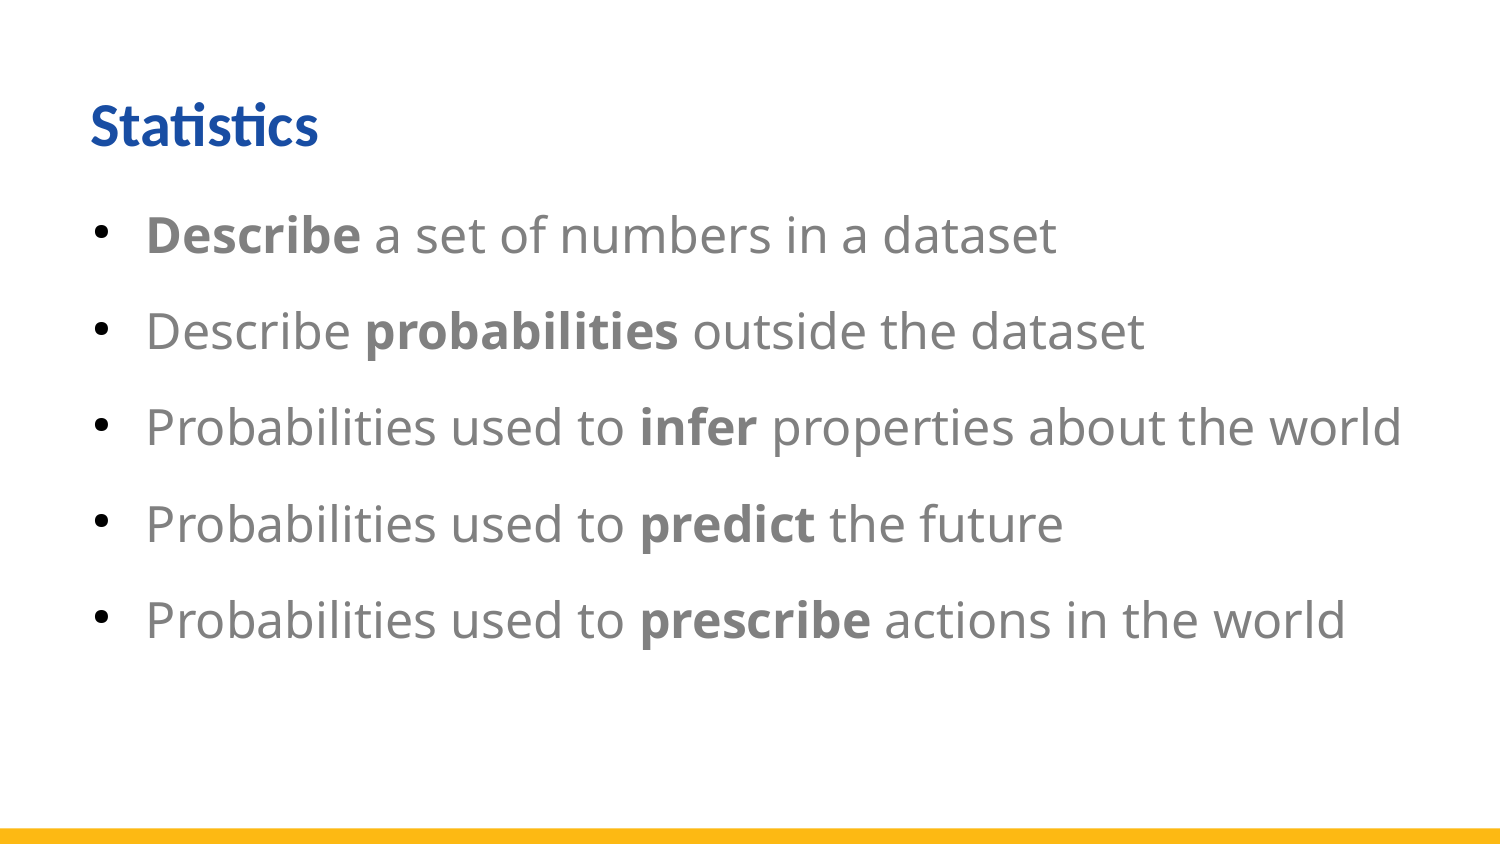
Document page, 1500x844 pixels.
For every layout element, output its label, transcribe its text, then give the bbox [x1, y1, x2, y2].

list Describe a set of numbers in a dataset Describe probabilities outside the dataset Probabilities used to infer properties about the world Probabilities used to predict the future Probabilities used to prescribe actions in the world [75, 196, 1425, 687]
title Statistics [75, 0, 1425, 196]
